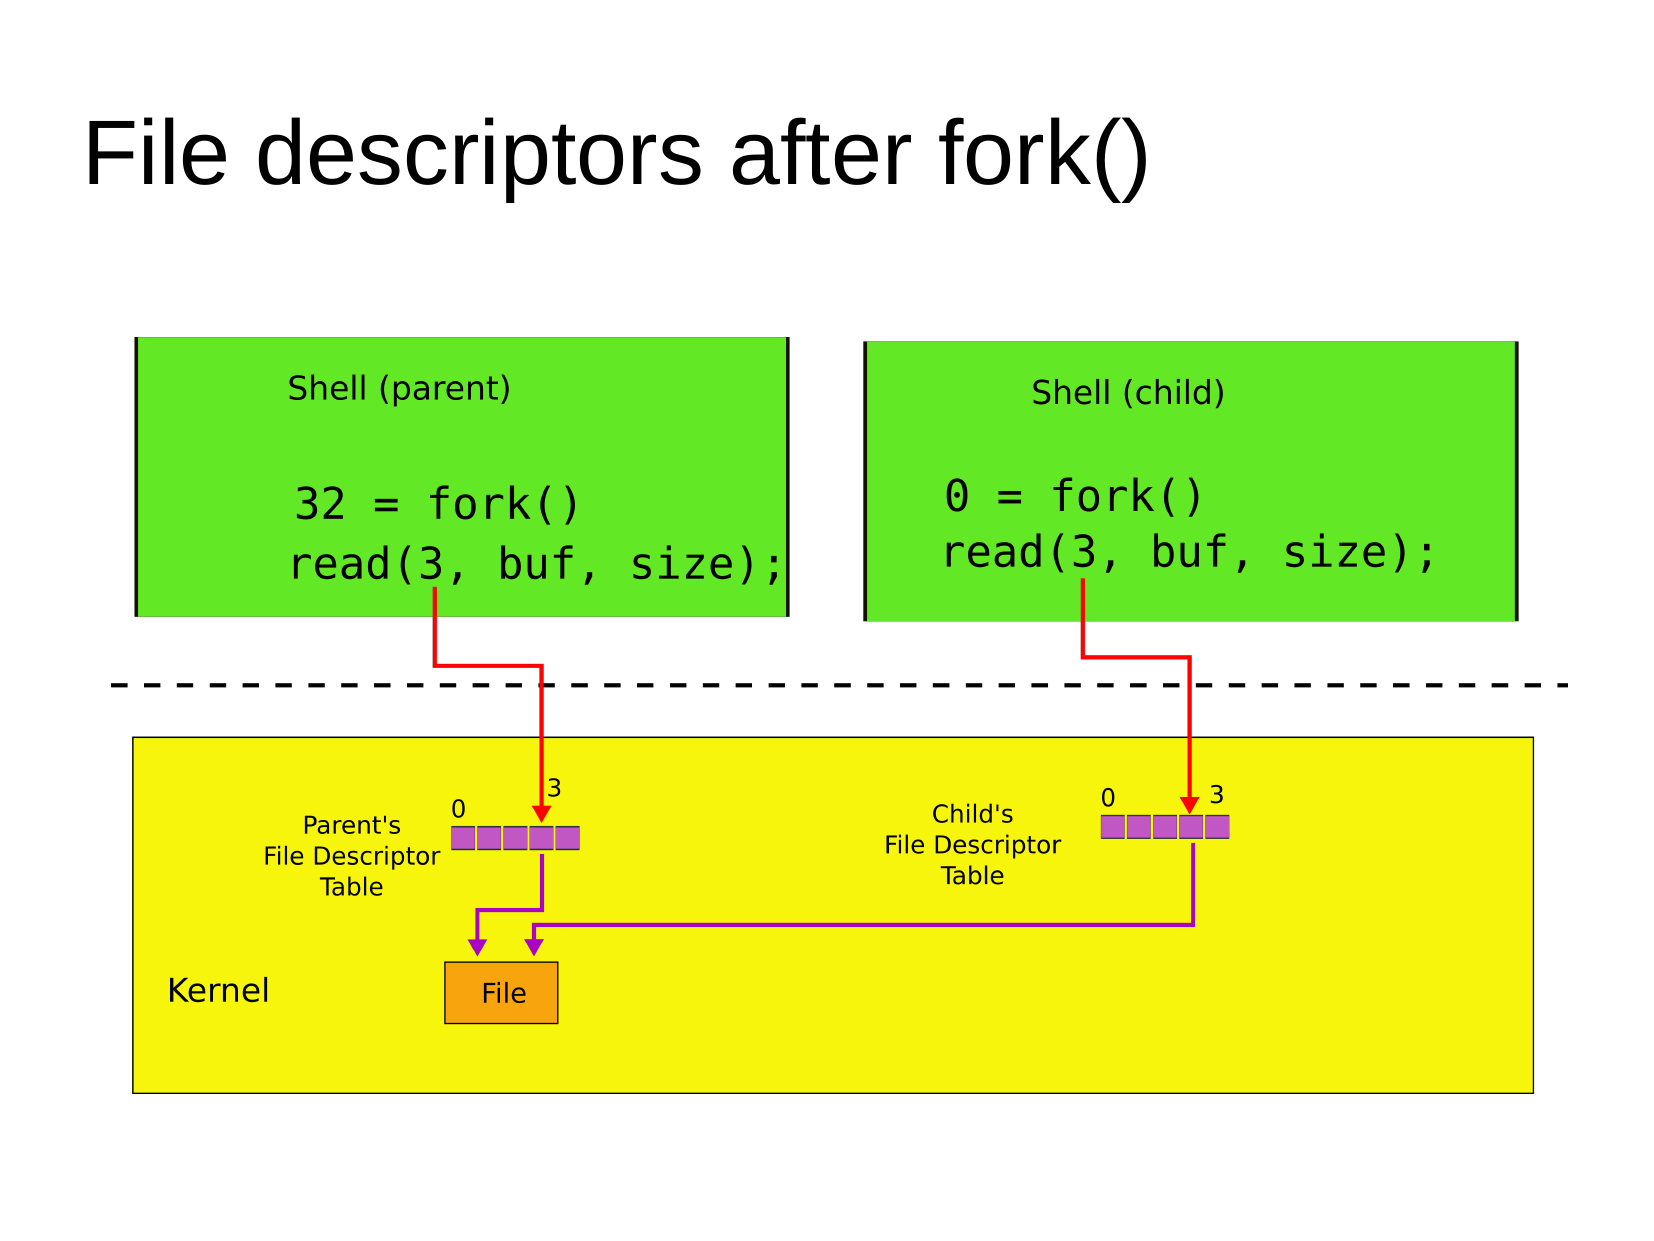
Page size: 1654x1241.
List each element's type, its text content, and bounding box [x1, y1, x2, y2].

picture [111, 337, 1568, 1094]
title File descriptors after fork() [82, 49, 1538, 257]
